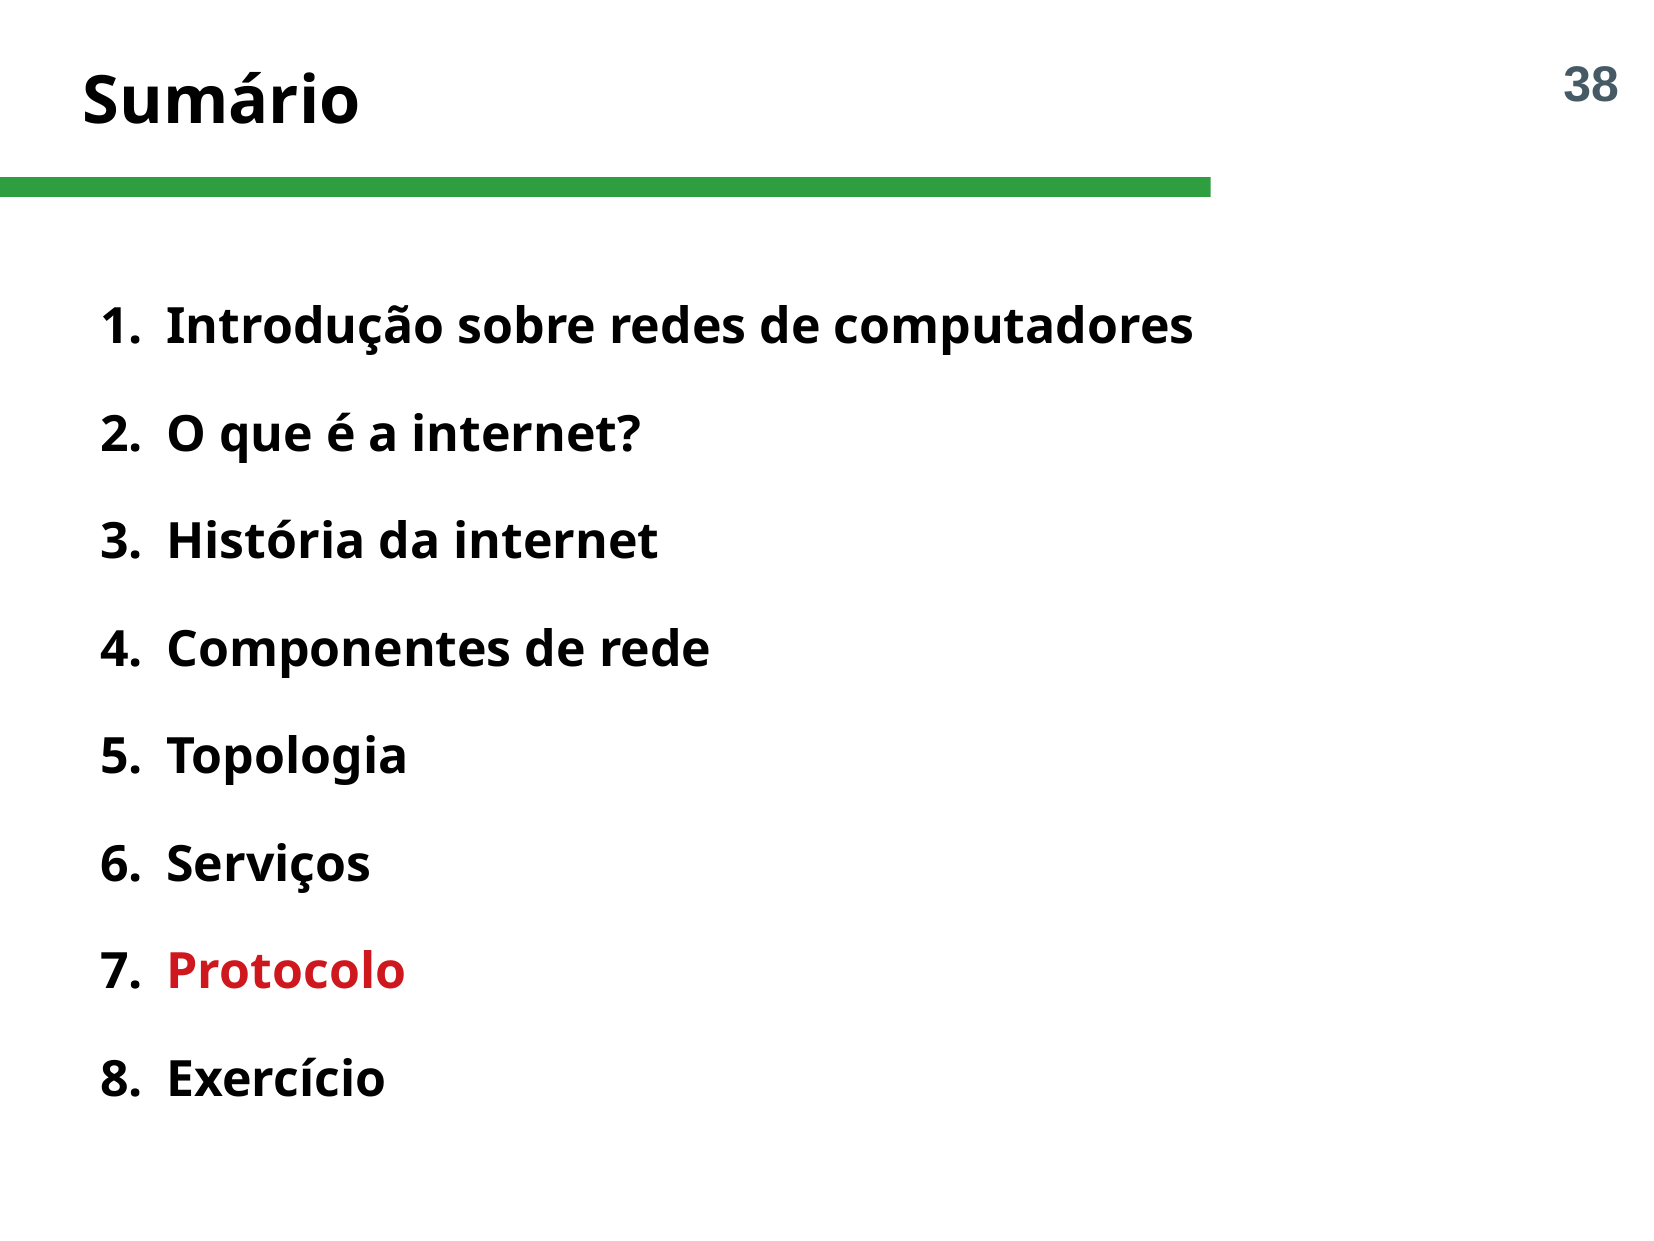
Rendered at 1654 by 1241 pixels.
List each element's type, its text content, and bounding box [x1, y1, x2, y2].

list Introdução sobre redes de computadores O que é a internet? História da internet Componentes de rede Topologia Serviços Protocolo Exercício [82, 290, 1571, 1216]
title Sumário [82, 0, 1152, 202]
